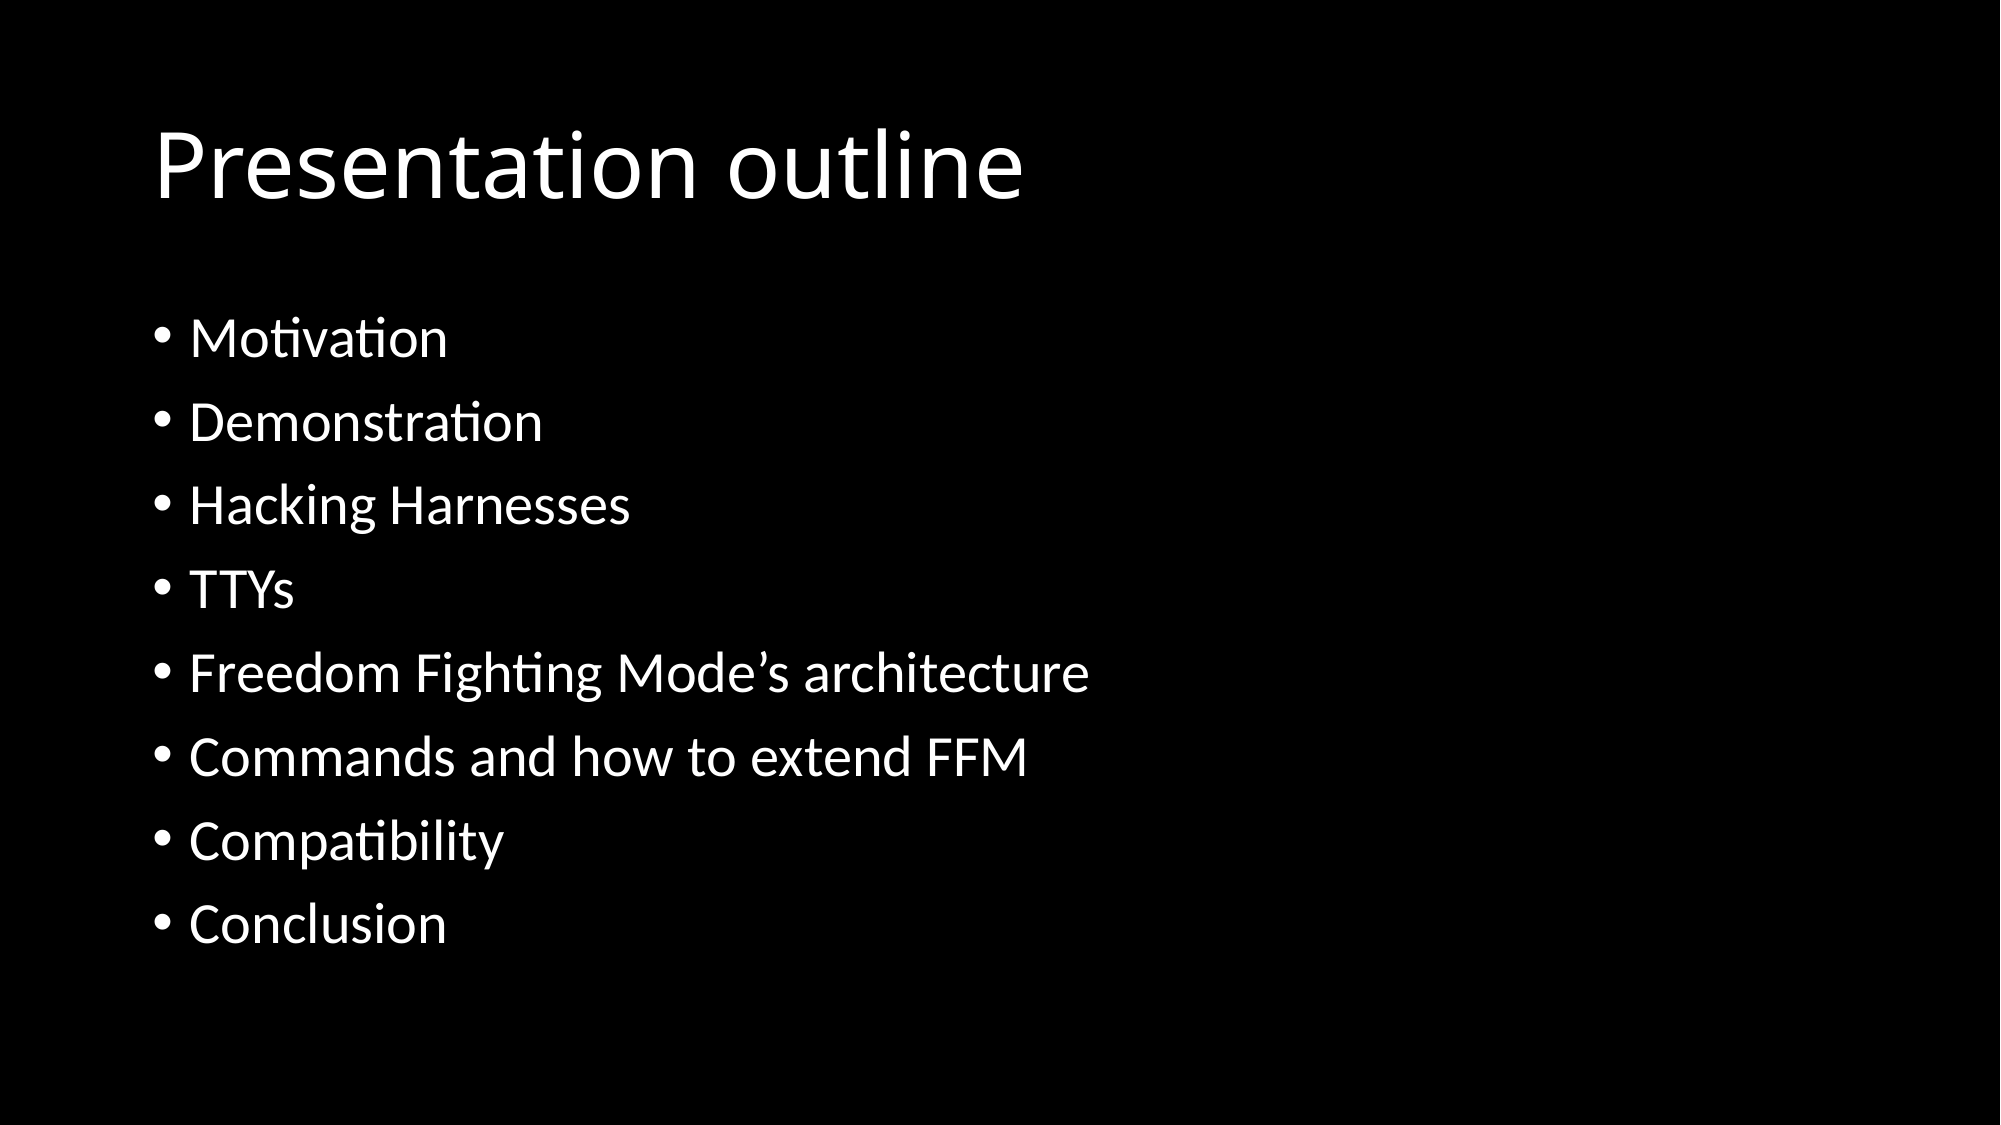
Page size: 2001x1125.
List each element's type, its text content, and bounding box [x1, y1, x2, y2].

list Motivation Demonstration Hacking Harnesses TTYs Freedom Fighting Mode’s architecture Commands and how to extend FFM Compatibility Conclusion [137, 299, 1863, 1014]
title Presentation outline [137, 59, 1863, 278]
